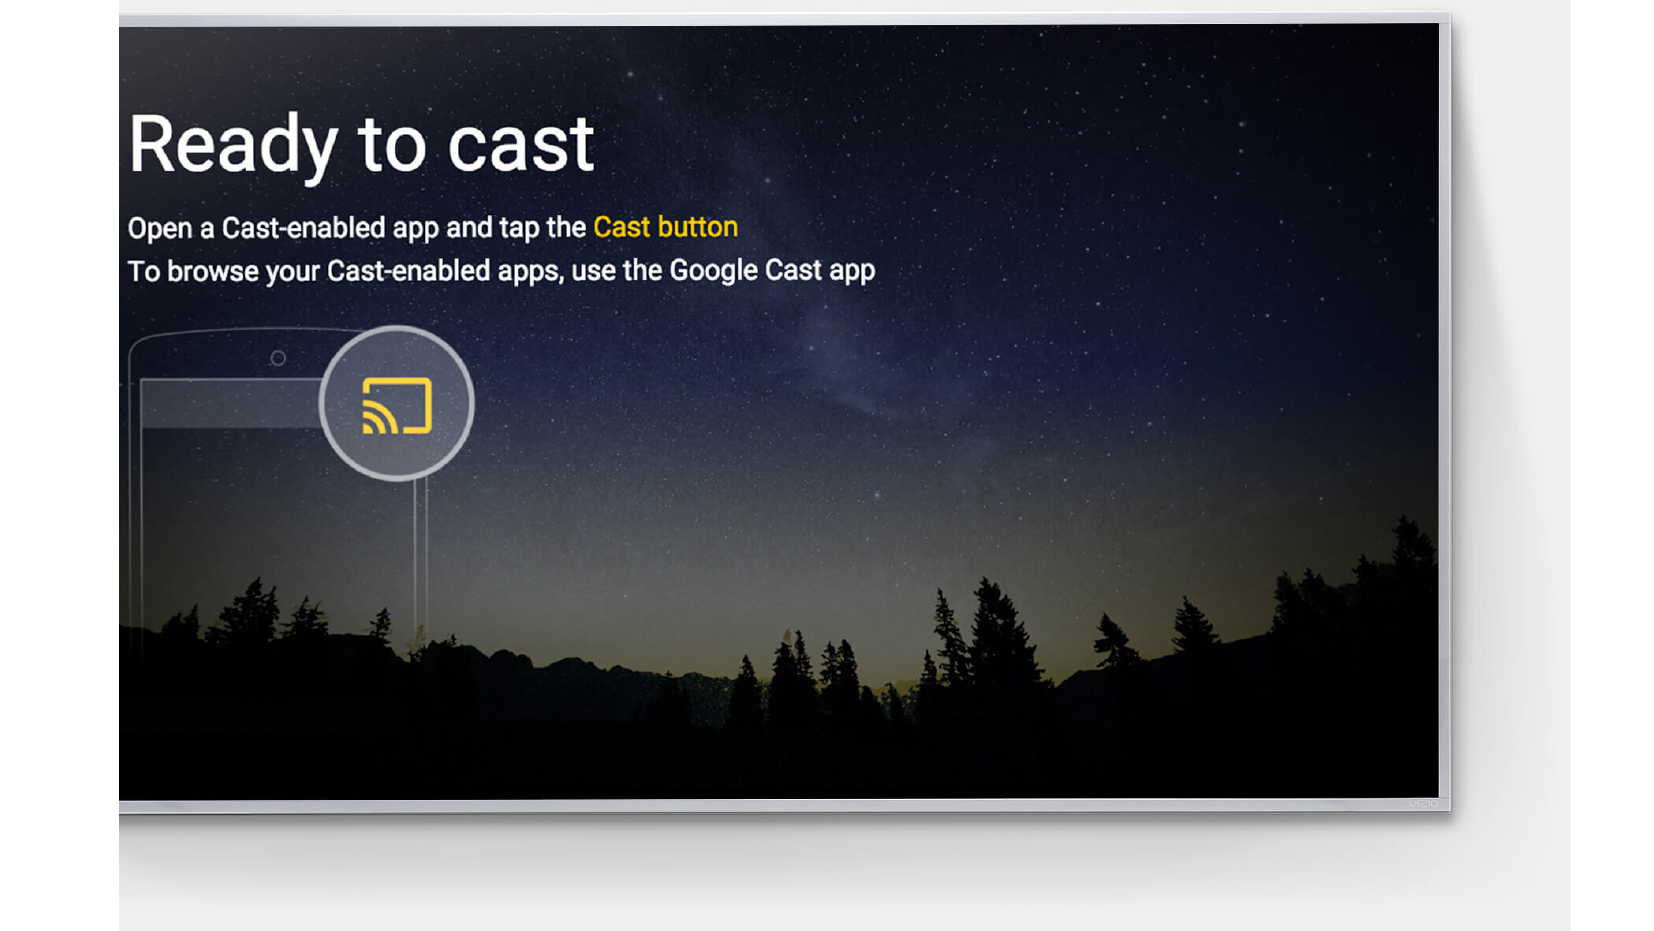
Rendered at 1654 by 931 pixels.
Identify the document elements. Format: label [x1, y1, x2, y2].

picture [119, 0, 1571, 931]
